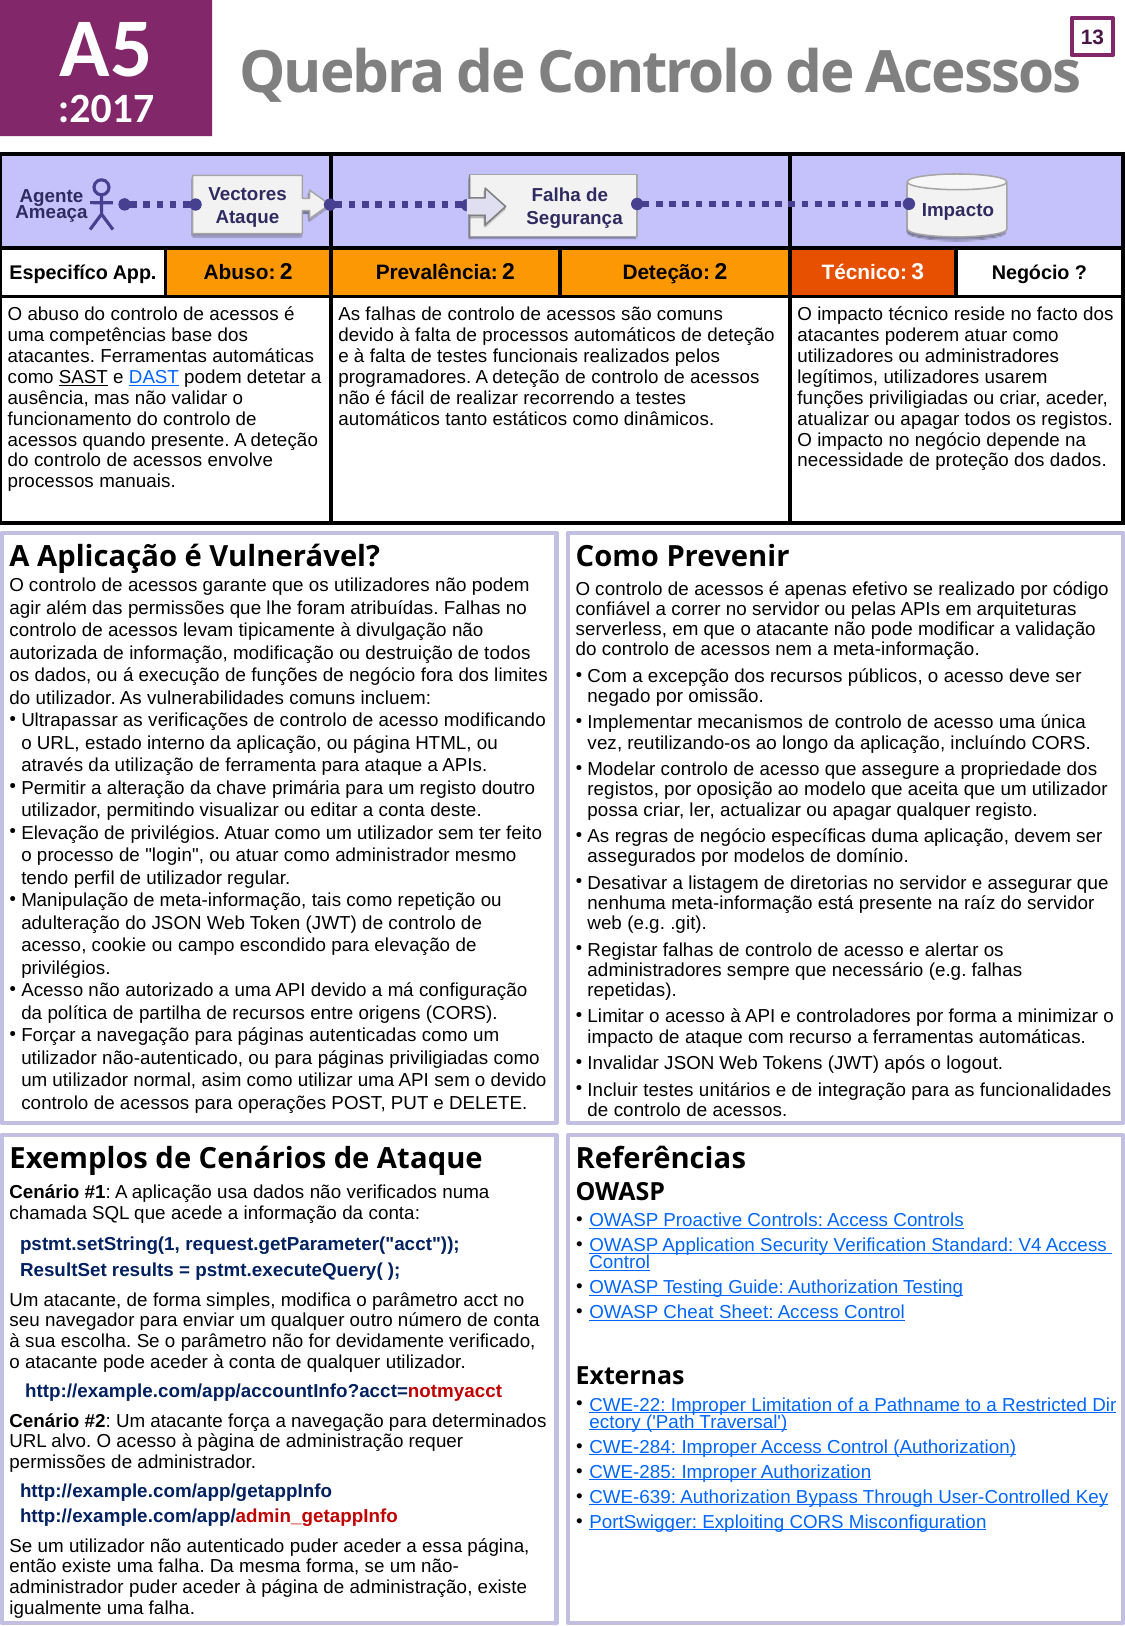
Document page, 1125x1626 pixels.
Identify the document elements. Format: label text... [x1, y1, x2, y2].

text_box A Aplicação é Vulnerável? O controlo de acessos garante que os utilizadores não podem agir além das permissões que lhe foram atribuídas. Falhas no controlo de acessos levam tipicamente à divulgação não autorizada de informação, modificação ou destruição de todos os dados, ou á execução de funções de negócio fora dos limites do utilizador. As vulnerabilidades comuns incluem: Ultrapassar as verificações de controlo de acesso modificando o URL, estado interno da aplicação, ou página HTML, ou através da utilização de ferramenta para ataque a APIs. Permitir a alteração da chave primária para um registo doutro utilizador, permitindo visualizar ou editar a conta deste. Elevação de privilégios. Atuar como um utilizador sem ter feito o processo de "login", ou atuar como administrador mesmo tendo perfil de utilizador regular. Manipulação de meta-informação, tais como repetição ou adulteração do JSON Web Token (JWT) de controlo de acesso, cookie ou campo escondido para elevação de privilégios. Acesso não autorizado a uma API devido a má configuração da política de partilha de recursos entre origens (CORS). Forçar a navegação para páginas autenticadas como um utilizador não-autenticado, ou para páginas priviligiadas como um utilizador normal, asim como utilizar uma API sem o devido controlo de acessos para operações POST, PUT e DELETE. [1, 532, 557, 1123]
table_cell 7.0 [907, 173, 1007, 190]
table_header [333, 156, 788, 246]
table_cell Prevalência: 2 [333, 250, 558, 295]
text_box Agente Ameaça [0, 181, 103, 230]
text_box Vectores Ataque [192, 175, 325, 234]
table_cell Abuso: 2 [167, 250, 329, 295]
text_box Quebra de Controlo de Acessos [224, 12, 1125, 134]
table_cell Especifíco App. [2, 250, 164, 295]
table_cell Técnico: 3 [792, 250, 954, 295]
text_box [466, 175, 506, 238]
text_box Falha de Segurança [469, 174, 637, 237]
table_cell O impacto técnico reside no facto dos atacantes poderem atuar como utilizadores ou administradores legítimos, utilizadores usarem funções priviligiadas ou criar, aceder, atualizar ou apagar todos os registos. O impacto no negócio depende na necessidade de proteção dos dados. [792, 298, 1121, 521]
text_box Como Prevenir O controlo de acessos é apenas efetivo se realizado por código confiável a correr no servidor ou pelas APIs em arquiteturas serverless, em que o atacante não pode modificar a validação do controlo de acessos nem a meta-informação. Com a excepção dos recursos públicos, o acesso deve ser negado por omissão. Implementar mecanismos de controlo de acesso uma única vez, reutilizando-os ao longo da aplicação, incluíndo CORS. Modelar controlo de acesso que assegure a propriedade dos registos, por oposição ao modelo que aceita que um utilizador possa criar, ler, actualizar ou apagar qualquer registo. As regras de negócio específicas duma aplicação, devem ser assegurados por modelos de domínio. Desativar a listagem de diretorias no servidor e assegurar que nenhuma meta-informação está presente na raíz do servidor web (e.g. .git). Registar falhas de controlo de acesso e alertar os administradores sempre que necessário (e.g. falhas repetidas). Limitar o acesso à API e controladores por forma a minimizar o impacto de ataque com recurso a ferramentas automáticas. Invalidar JSON Web Tokens (JWT) após o logout. Incluir testes unitários e de integração para as funcionalidades de controlo de acessos. [568, 532, 1123, 1123]
table_cell O abuso do controlo de acessos é uma competências base dos atacantes. Ferramentas automáticas como SAST e DAST podem detetar a ausência, mas não validar o funcionamento do controlo de acessos quando presente. A deteção do controlo de acessos envolve processos manuais. [2, 298, 329, 521]
text_box Referências OWASP OWASP Proactive Controls: Access Controls OWASP Application Security Verification Standard: V4 Access Control OWASP Testing Guide: Authorization Testing OWASP Cheat Sheet: Access Control Externas CWE-22: Improper Limitation of a Pathname to a Restricted Directory ('Path Traversal') CWE-284: Improper Access Control (Authorization) CWE-285: Improper Authorization CWE-639: Authorization Bypass Through User-Controlled Key PortSwigger: Exploiting CORS Misconfiguration [568, 1134, 1123, 1624]
table_cell Deteção: 2 [562, 250, 788, 295]
text_box A5 :2017 [0, 0, 213, 137]
table_header [2, 156, 329, 246]
text_box Impacto [907, 183, 1007, 237]
table_cell Negócio ? [958, 250, 1121, 295]
table_header [792, 156, 1121, 246]
table_cell As falhas de controlo de acessos são comuns devido à falta de processos automáticos de deteção e à falta de testes funcionais realizados pelos programadores. A deteção de controlo de acessos não é fácil de realizar recorrendo a testes automáticos tanto estáticos como dinâmicos. [333, 298, 788, 521]
text_box Exemplos de Cenários de Ataque Cenário #1: A aplicação usa dados não verificados numa chamada SQL que acede a informação da conta: pstmt.setString(1, request.getParameter("acct")); ResultSet results = pstmt.executeQuery( ); Um atacante, de forma simples, modifica o parâmetro acct no seu navegador para enviar um qualquer outro número de conta à sua escolha. Se o parâmetro não for devidamente verificado, o atacante pode aceder à conta de qualquer utilizador. http://example.com/app/accountInfo?acct=notmyacct Cenário #2: Um atacante força a navegação para determinados URL alvo. O acesso à pàgina de administração requer permissões de administrador. http://example.com/app/getappInfo http://example.com/app/admin_getappInfo Se um utilizador não autenticado puder aceder a essa página, então existe uma falha. Da mesma forma, se um não-administrador puder aceder à página de administração, existe igualmente uma falha. [1, 1134, 557, 1624]
